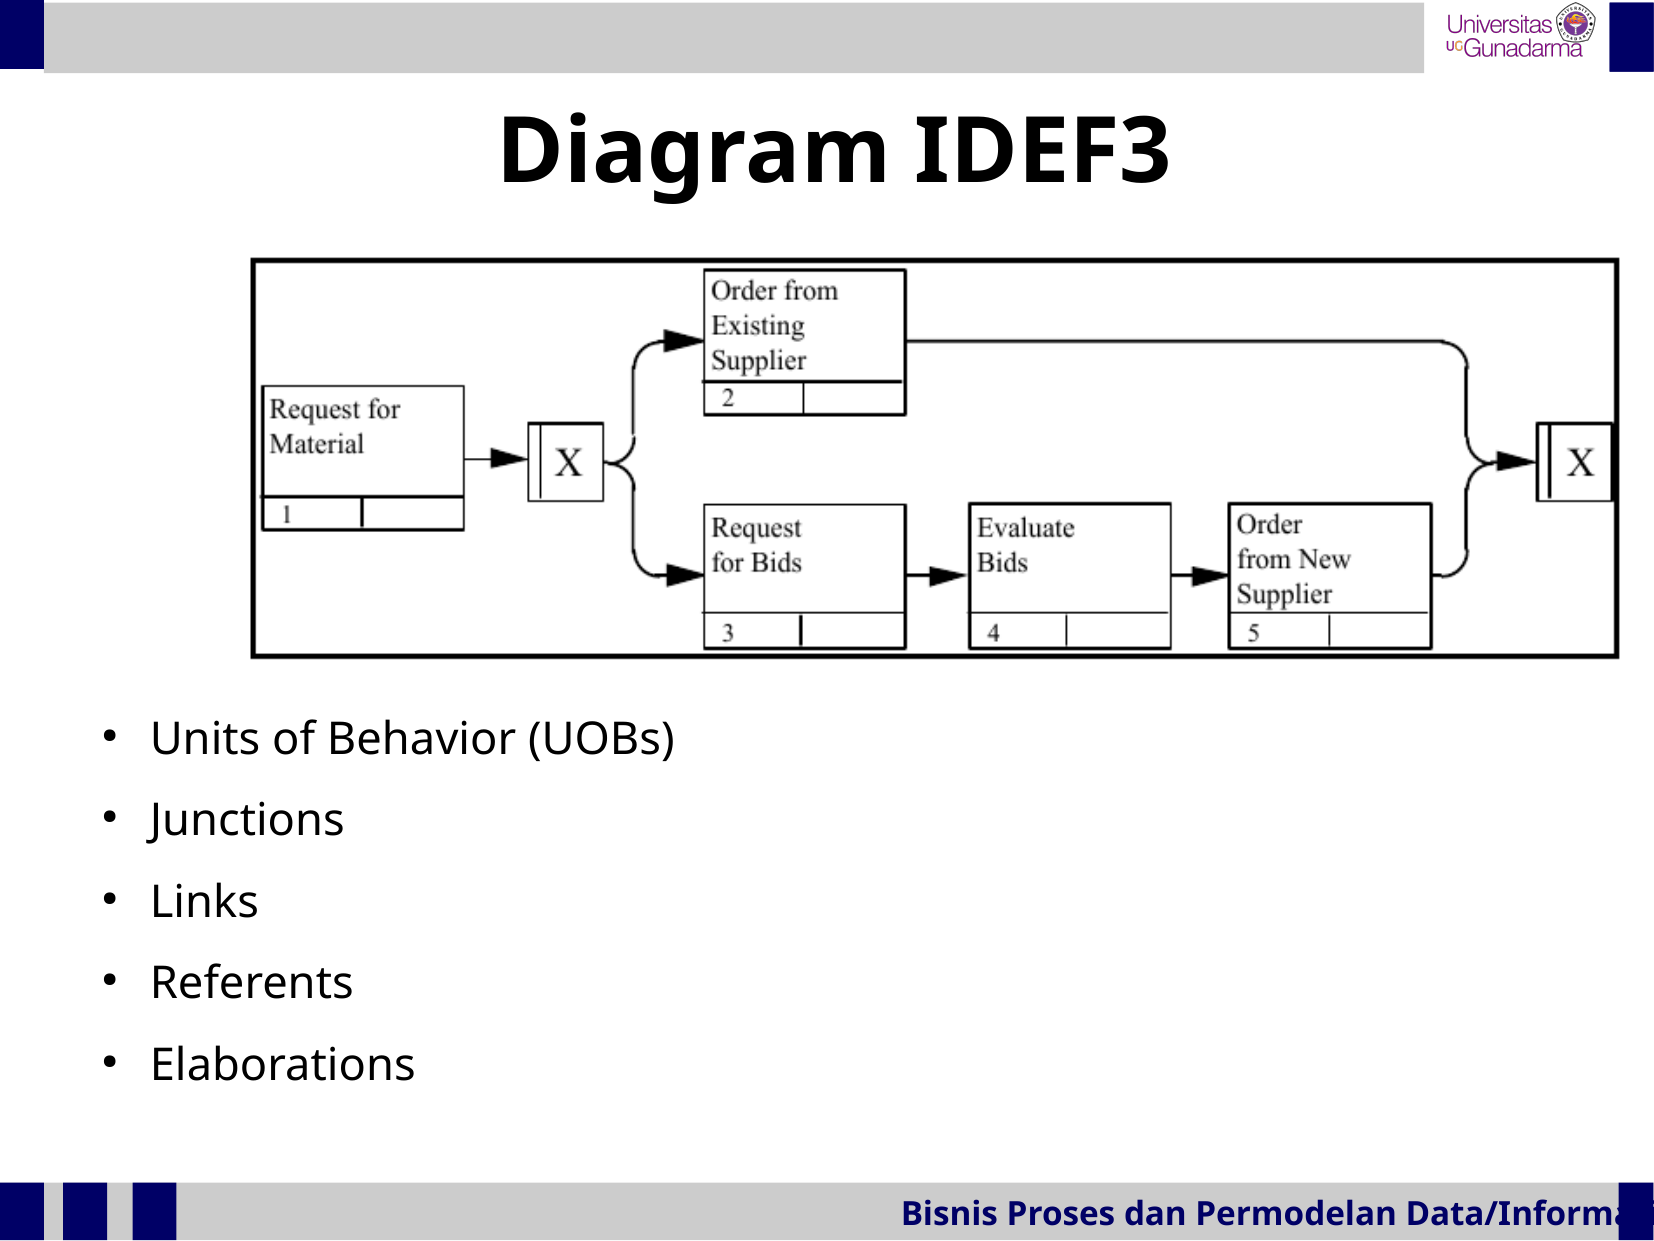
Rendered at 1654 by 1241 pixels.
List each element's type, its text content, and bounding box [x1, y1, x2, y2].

list Units of Behavior (UOBs) Junctions Links Referents Elaborations [89, 705, 676, 1156]
picture [1437, 2, 1610, 62]
picture [237, 239, 1644, 676]
title Diagram IDEF3 [78, 84, 1592, 211]
